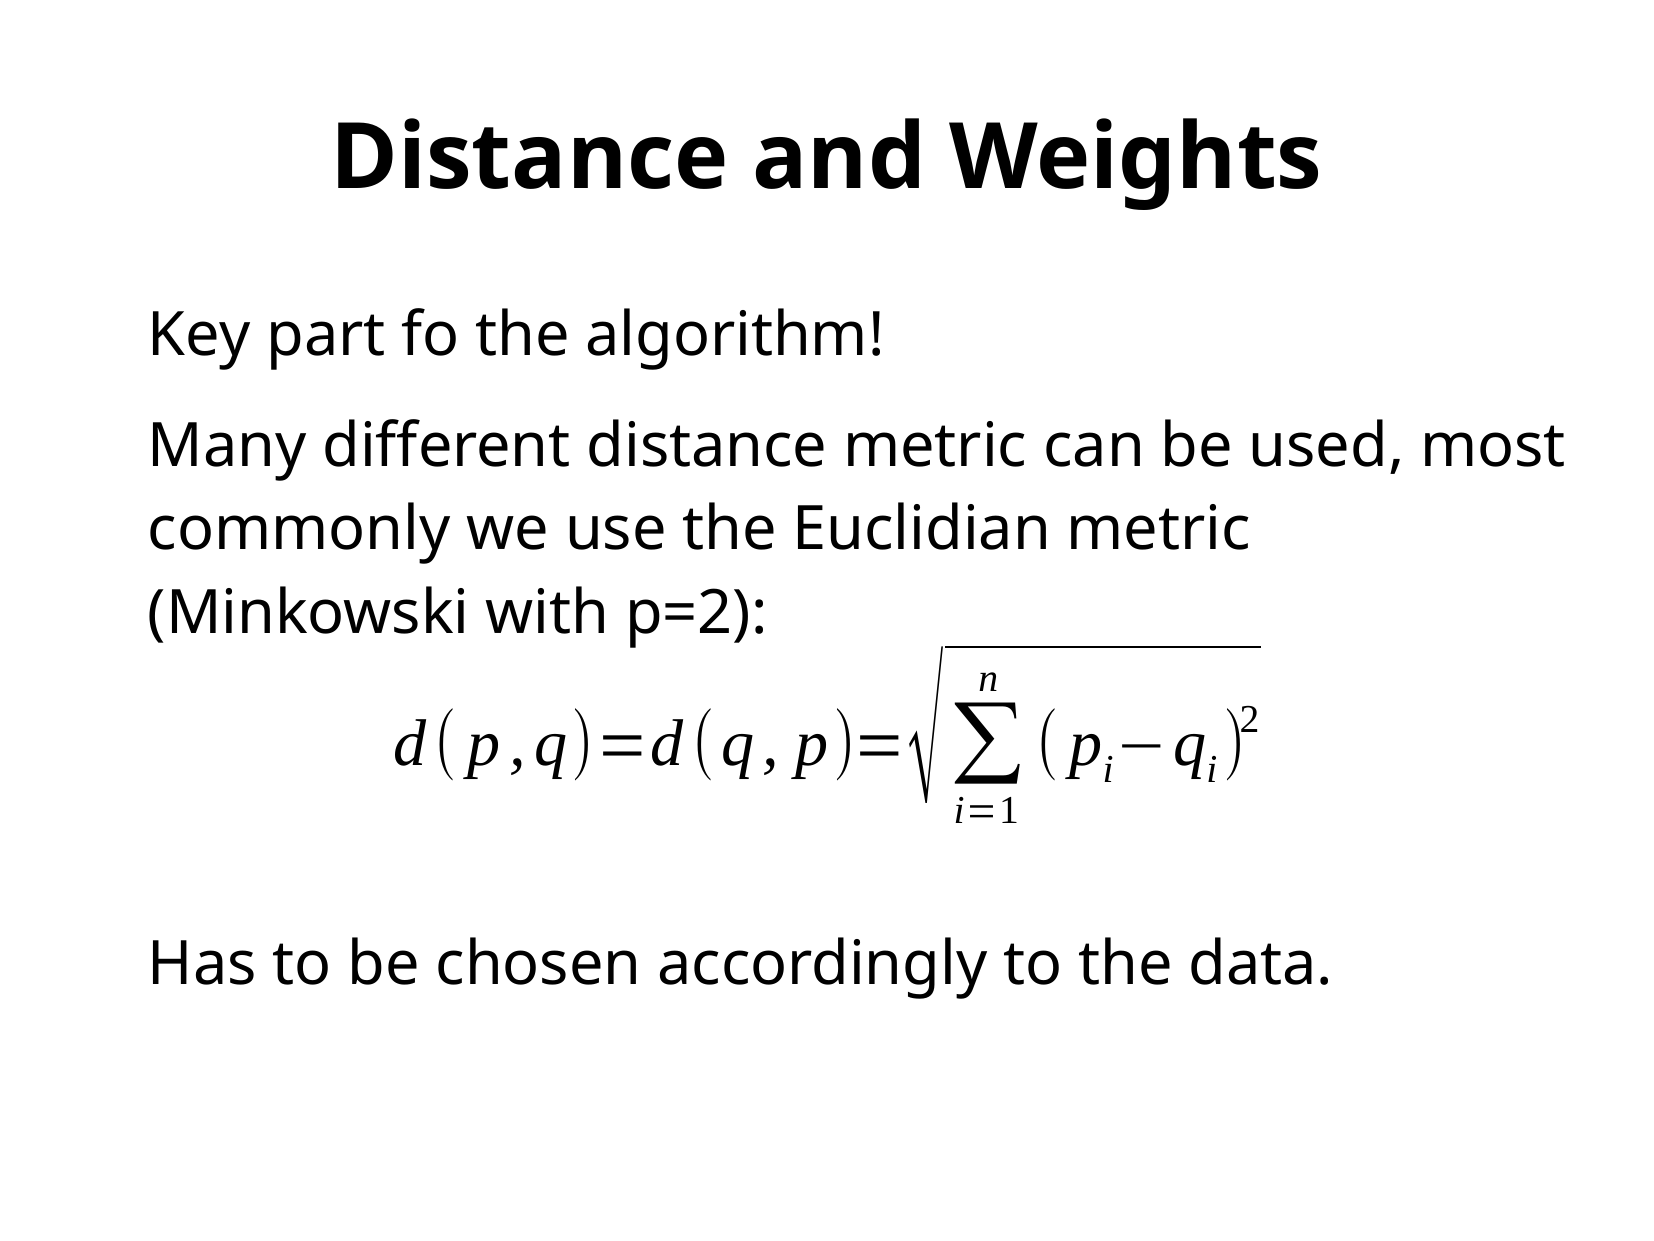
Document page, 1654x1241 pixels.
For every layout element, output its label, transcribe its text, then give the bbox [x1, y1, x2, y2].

title Distance and Weights [82, 49, 1571, 257]
list Key part fo the algorithm! Many different distance metric can be used, most commonly we use the Euclidian metric (Minkowski with p=2): Has to be chosen accordingly to the data. [82, 290, 1571, 1010]
chart [376, 641, 1277, 834]
